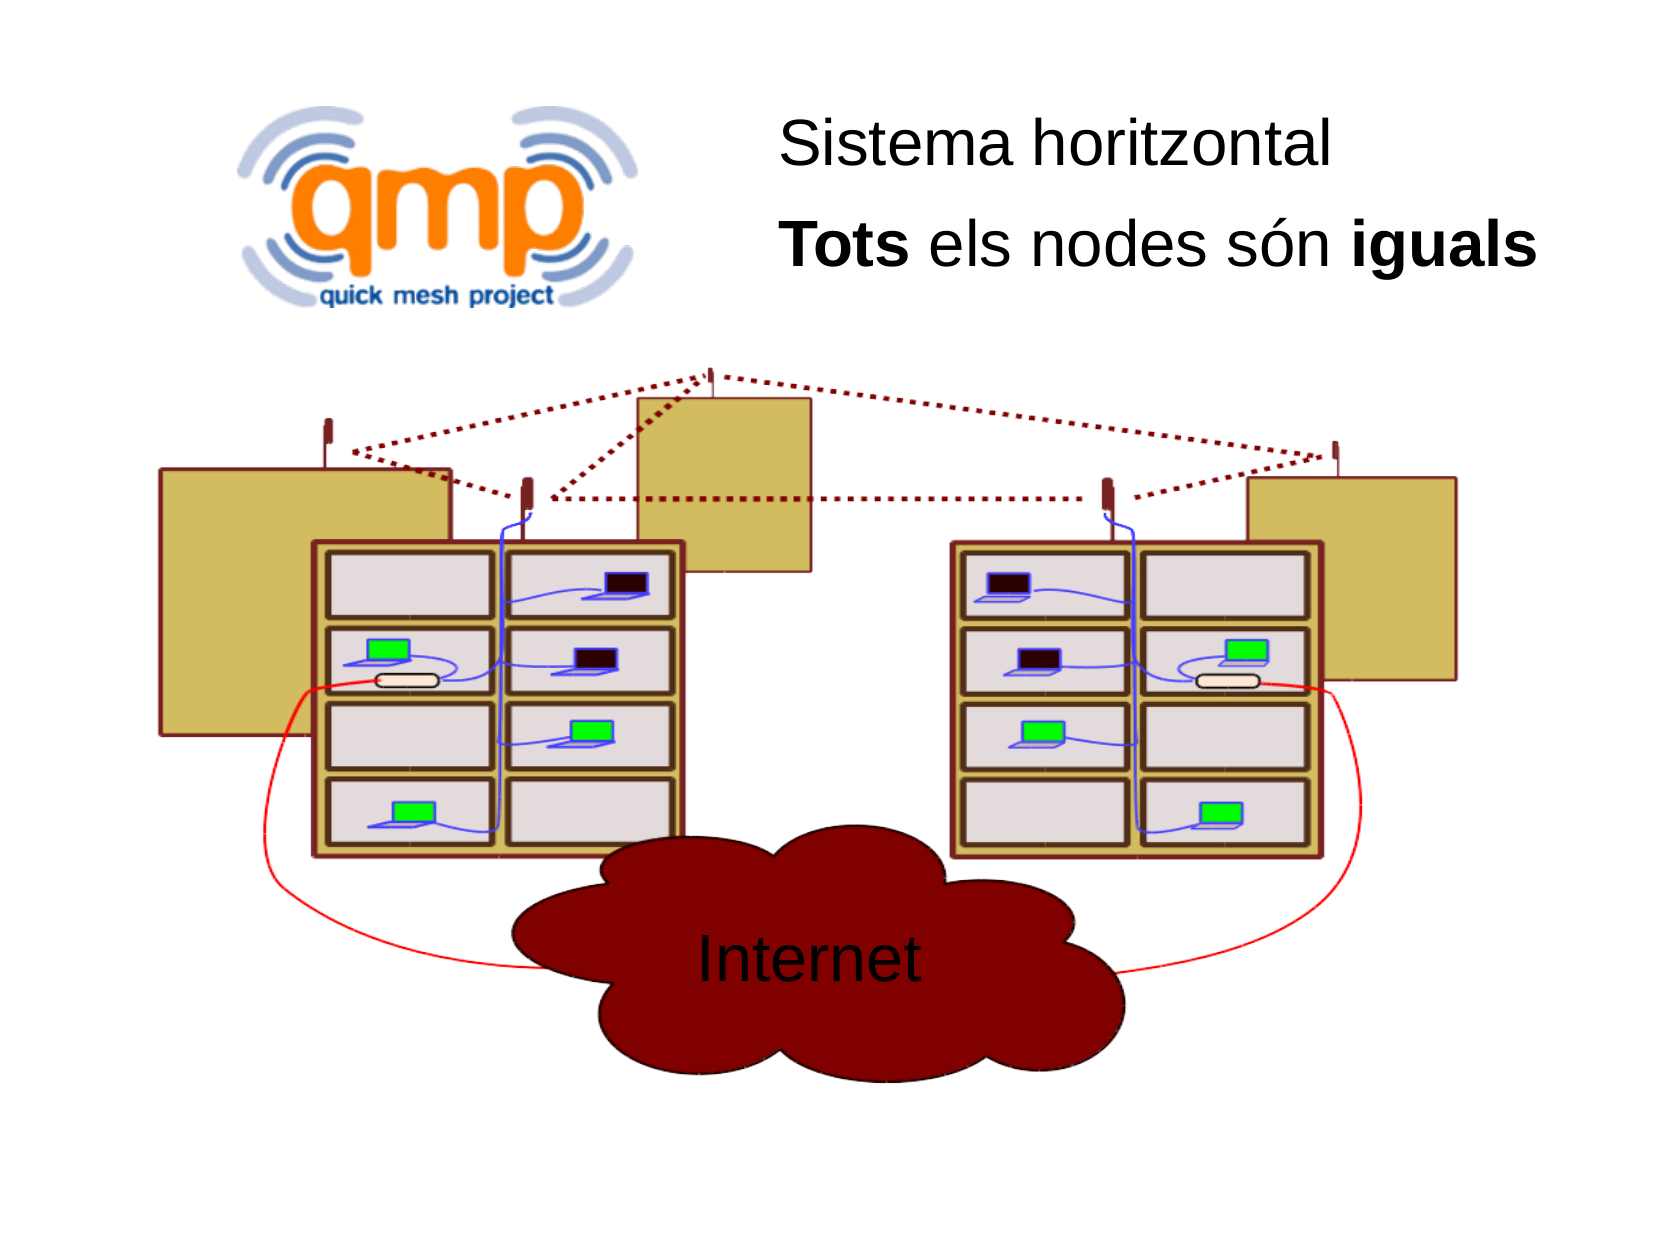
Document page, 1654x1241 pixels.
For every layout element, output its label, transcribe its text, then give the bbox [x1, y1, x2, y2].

picture [141, 360, 1477, 1111]
list Sistema horitzontal Tots els nodes són iguals [708, 106, 1548, 355]
picture [237, 106, 638, 308]
list Internet [625, 921, 969, 1016]
